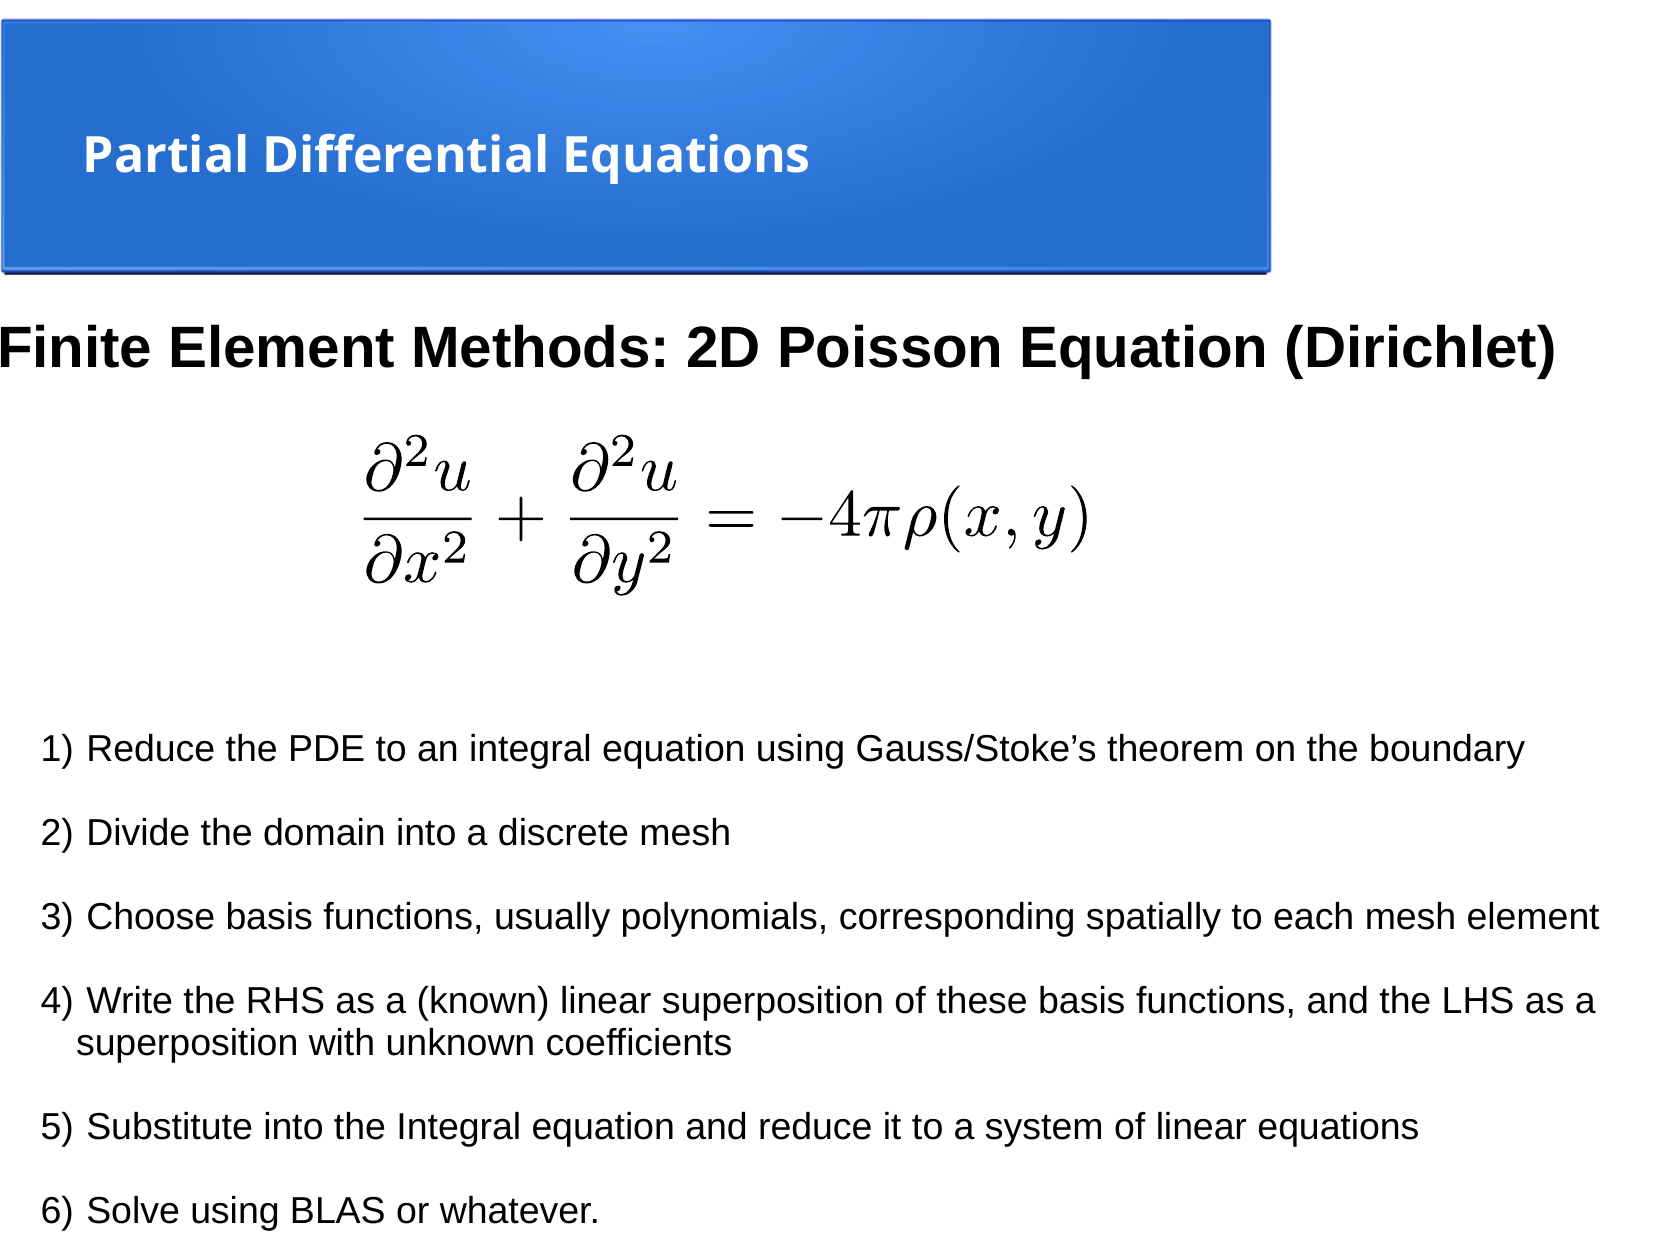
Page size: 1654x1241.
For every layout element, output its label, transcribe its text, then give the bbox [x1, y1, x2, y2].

text_box [612, 434, 634, 466]
text_box [612, 552, 644, 596]
text_box Partial Differential Equations [82, 49, 1570, 256]
text_box [649, 531, 671, 563]
text_box [574, 533, 610, 584]
text_box [572, 442, 609, 492]
text_box [366, 533, 402, 584]
text_box [498, 496, 544, 542]
text_box [1070, 485, 1087, 553]
text_box Reduce the PDE to an integral equation using Gauss/Stoke’s theorem on the boundary Divide the domain into a discrete mesh Choose basis functions, usually polynomials, corresponding spatially to each mesh element Write the RHS as a (known) linear superposition of these basis functions, and the LHS as a superposition with unknown coefficients Substitute into the Integral equation and reduce it to a system of linear equations Solve using BLAS or whatever. [25, 719, 1635, 1239]
picture [0, 17, 1275, 281]
text_box [444, 531, 466, 563]
text_box [944, 485, 960, 553]
text_box [435, 460, 470, 491]
text_box [781, 517, 823, 521]
text_box [904, 506, 937, 551]
text_box [570, 517, 679, 521]
text_box [1007, 528, 1016, 549]
text_box Finite Element Methods: 2D Poisson Equation (Dirichlet) [0, 301, 1182, 736]
text_box [404, 552, 439, 583]
text_box [641, 460, 677, 491]
text_box [830, 490, 860, 536]
text_box [406, 434, 427, 466]
text_box [863, 506, 901, 537]
text_box [1033, 506, 1065, 550]
text_box [366, 442, 402, 492]
text_box [965, 506, 999, 537]
text_box [363, 517, 472, 521]
